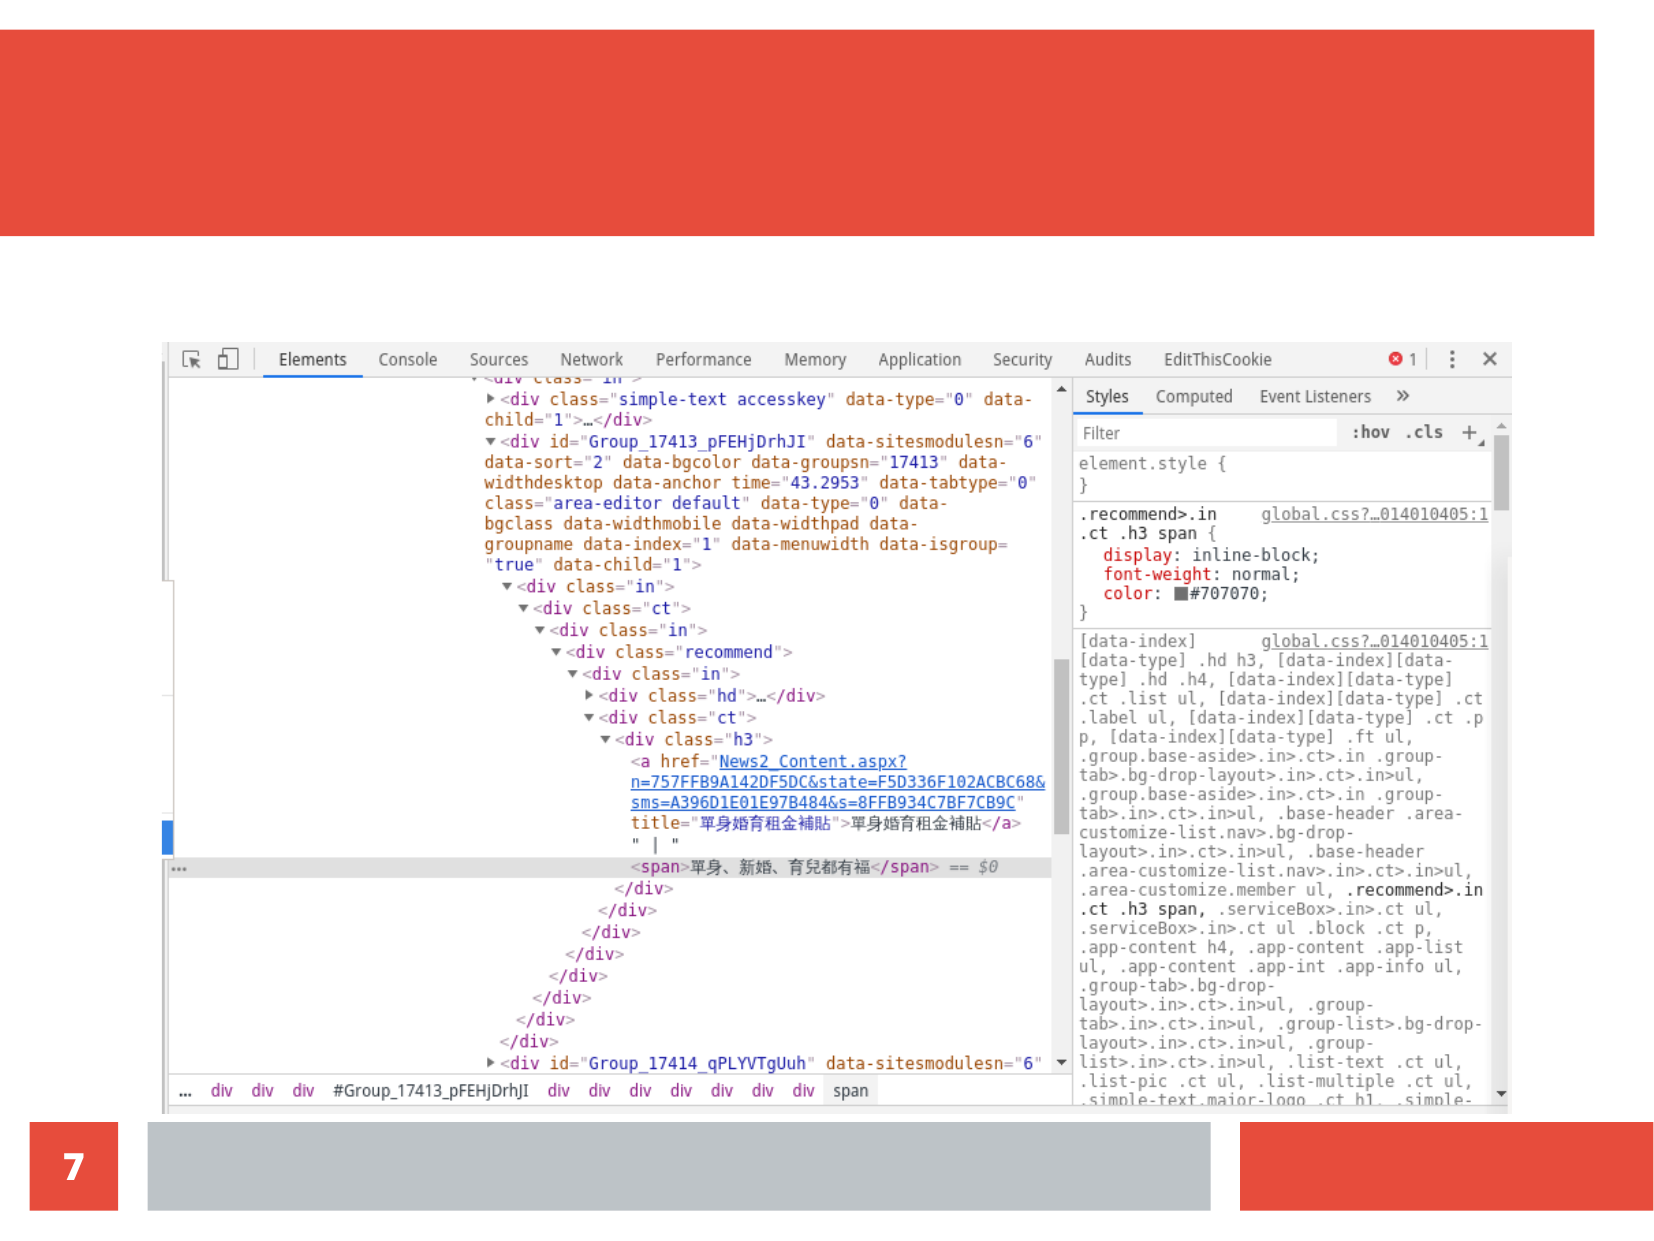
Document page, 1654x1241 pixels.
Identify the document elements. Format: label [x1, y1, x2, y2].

picture [161, 342, 1512, 1114]
